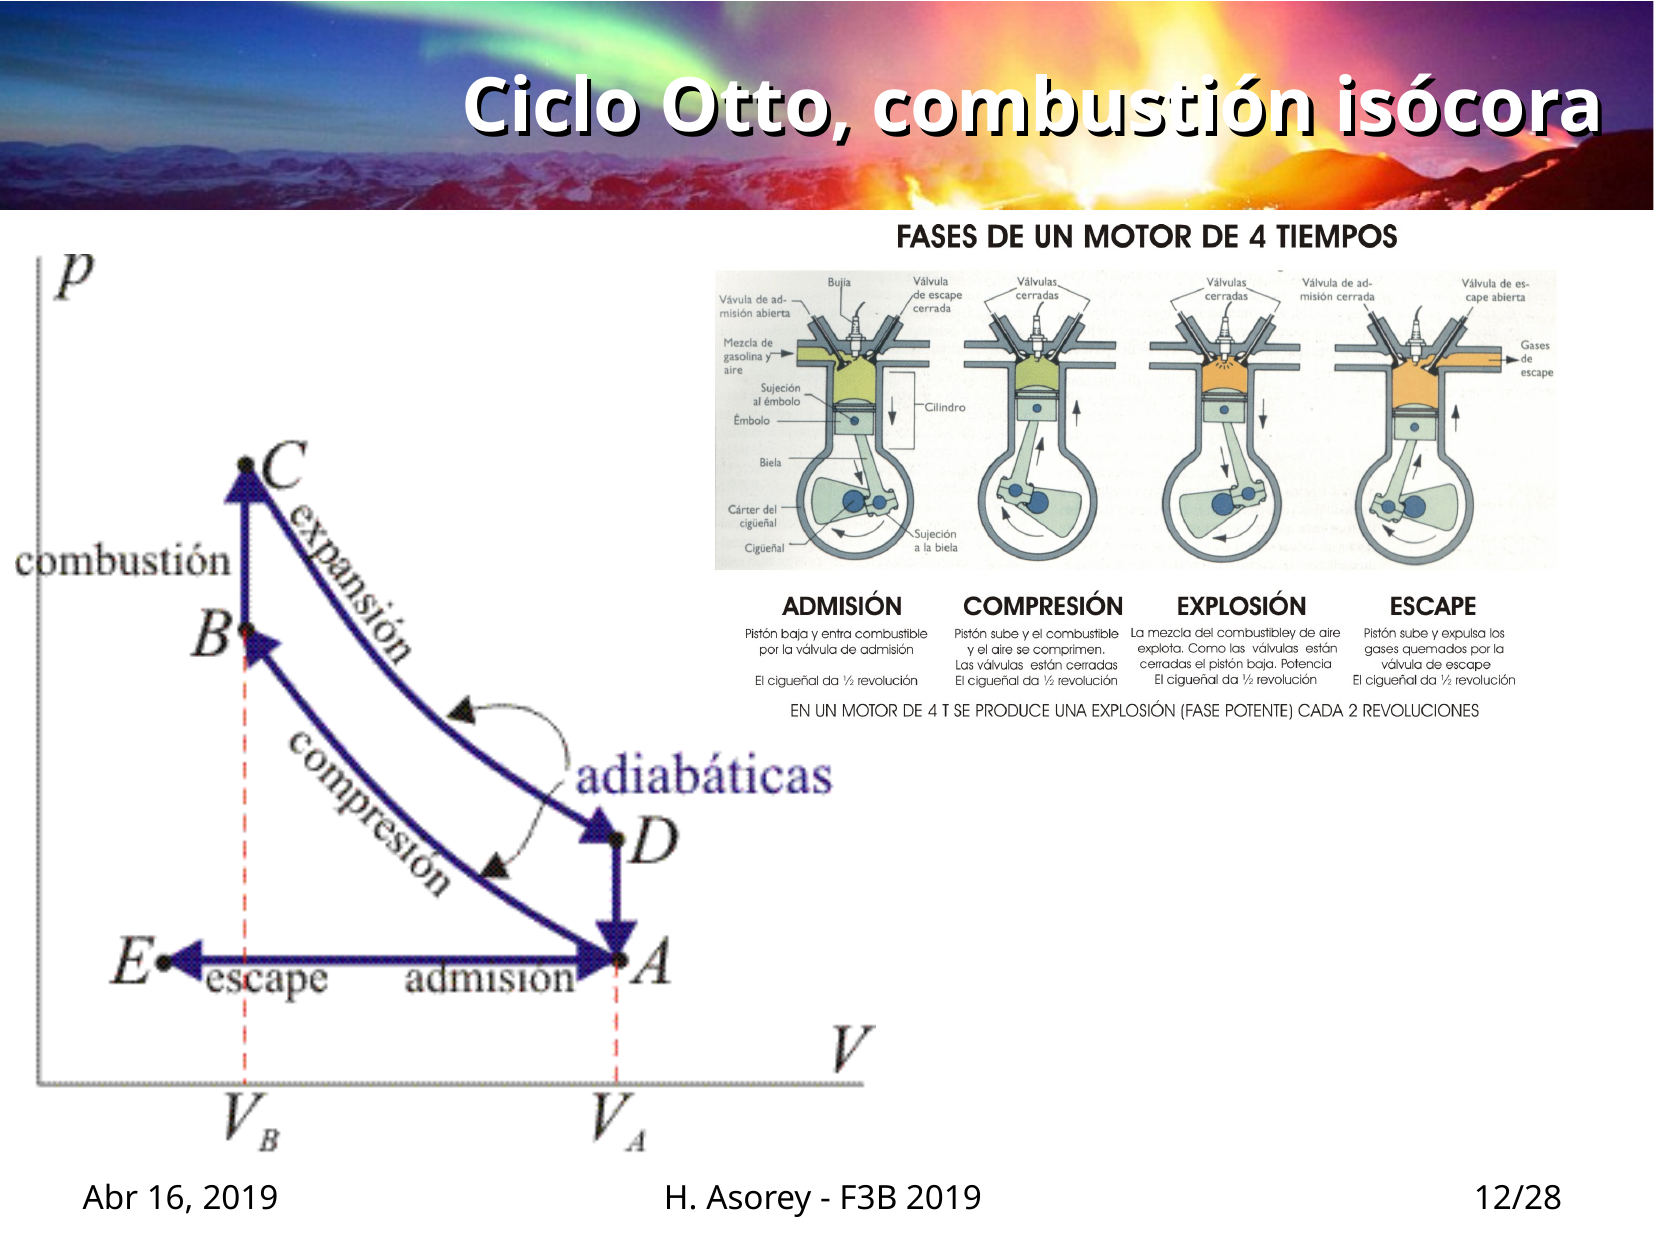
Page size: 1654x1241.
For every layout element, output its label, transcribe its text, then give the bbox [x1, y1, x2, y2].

title Ciclo Otto, combustión isócora [45, 15, 1606, 191]
picture [0, 1, 1654, 210]
picture [15, 224, 1557, 1156]
